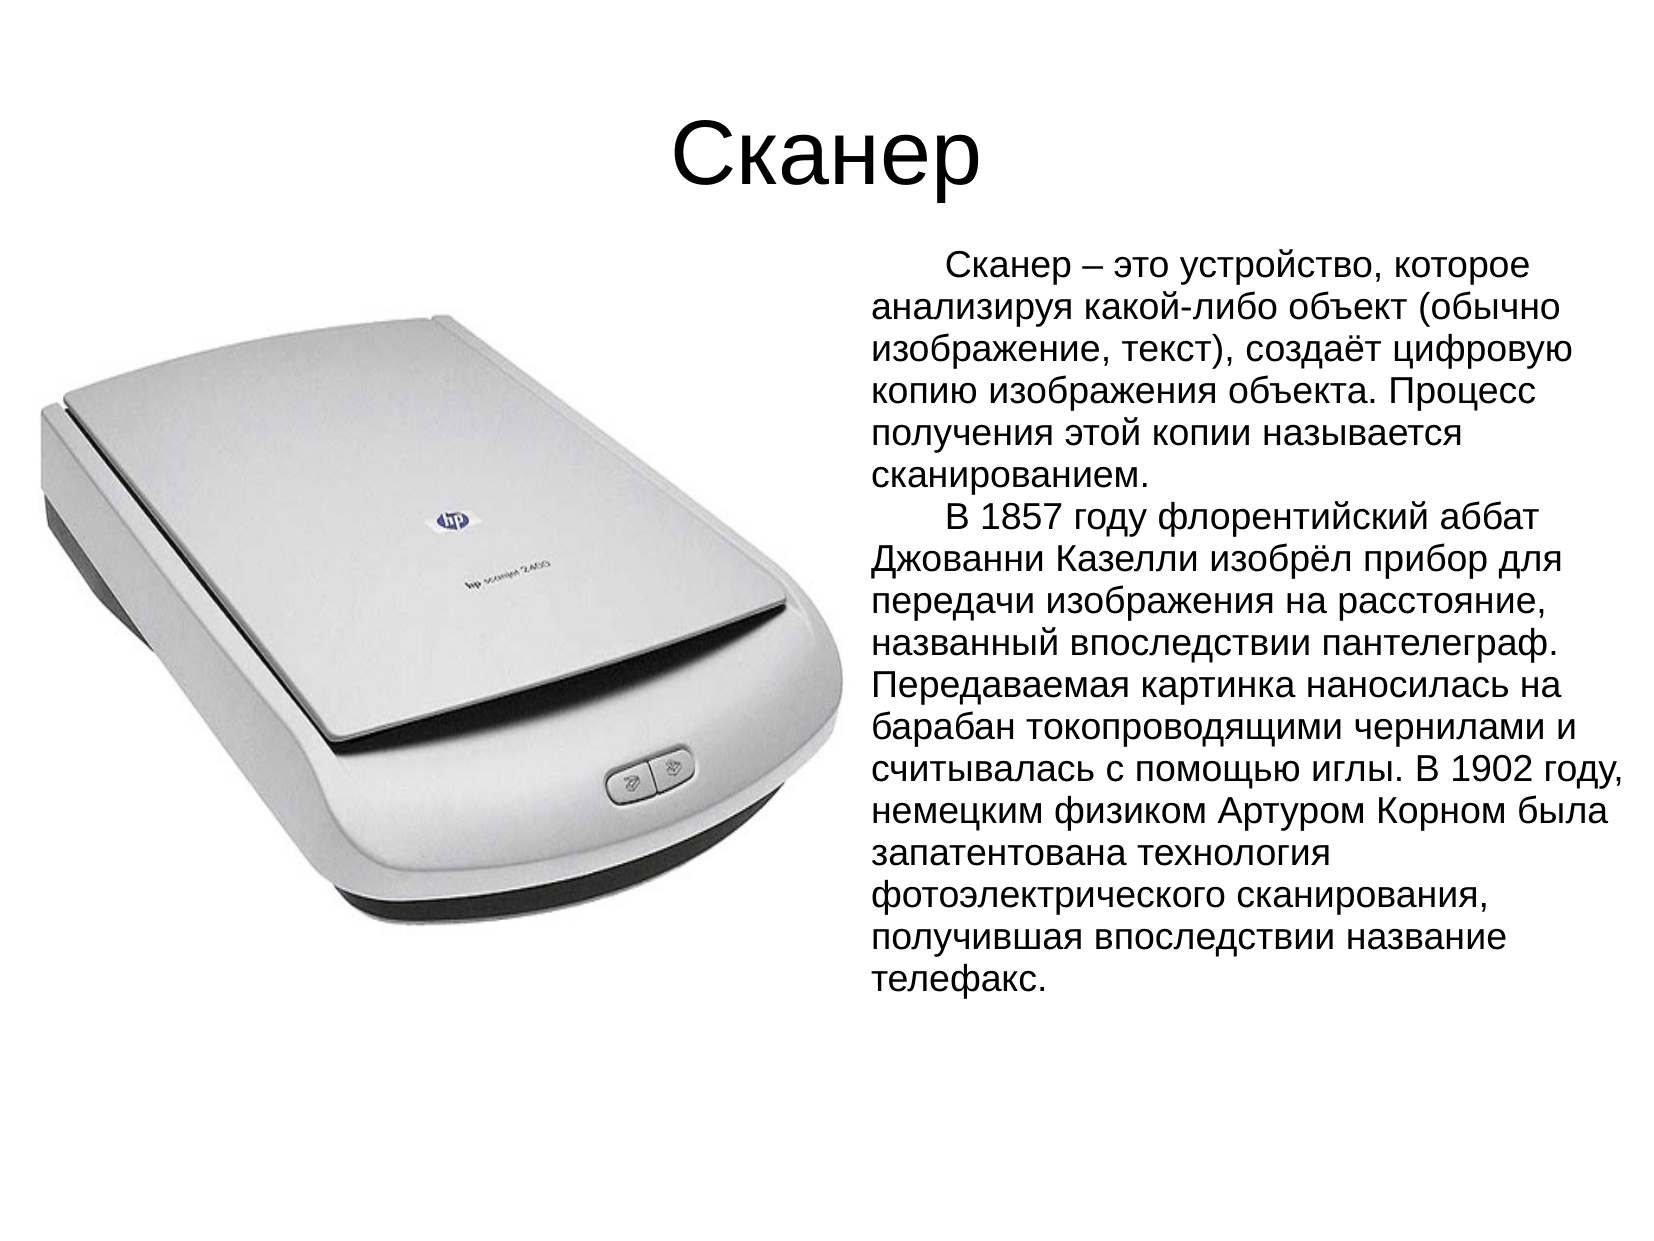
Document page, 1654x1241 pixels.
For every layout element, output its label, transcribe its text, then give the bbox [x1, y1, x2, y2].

title Сканер [82, 49, 1571, 257]
text_box Сканер – это устройство, которое анализируя какой-либо объект (обычно изображение, текст), создаёт цифровую копию изображения объекта. Процесс получения этой копии называется сканированием. В 1857 году флорентийский аббат Джованни Казелли изобрёл прибор для передачи изображения на расстояние, названный впоследствии пантелеграф. Передаваемая картинка наносилась на барабан токопроводящими чернилами и считывалась с помощью иглы. В 1902 году, немецким физиком Артуром Корном была запатентована технология фотоэлектрического сканирования, получившая впоследствии название телефакс. [856, 236, 1654, 1152]
picture [29, 295, 857, 945]
